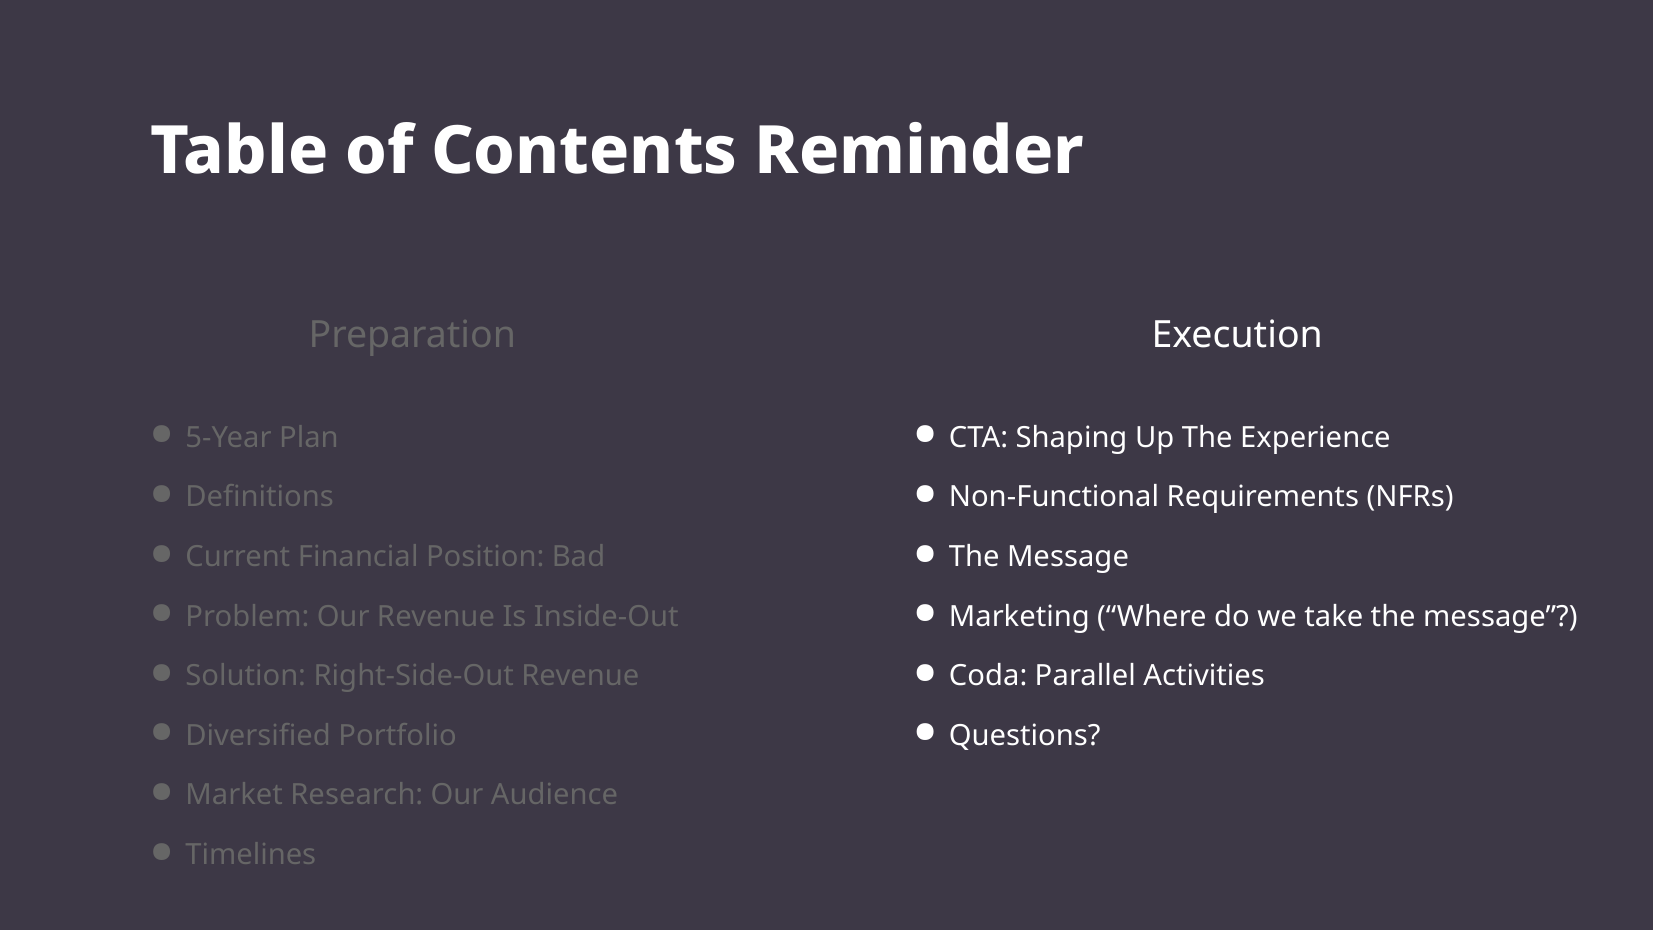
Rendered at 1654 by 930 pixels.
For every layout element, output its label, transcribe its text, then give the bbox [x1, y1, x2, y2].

text_box CTA: Shaping Up The Experience Non-Functional Requirements (NFRs) The Message Marketing (“Where do we take the message”?) Coda: Parallel Activities Questions? [913, 396, 1627, 809]
subtitle 5-Year Plan Definitions Current Financial Position: Bad Problem: Our Revenue Is Inside-Out Solution: Right-Side-Out Revenue Diversified Portfolio Market Research: Our Audience Timelines [150, 396, 751, 873]
title Table of Contents Reminder [150, 37, 1501, 193]
text_box Execution [1087, 300, 1388, 413]
text_box Preparation [262, 300, 563, 413]
